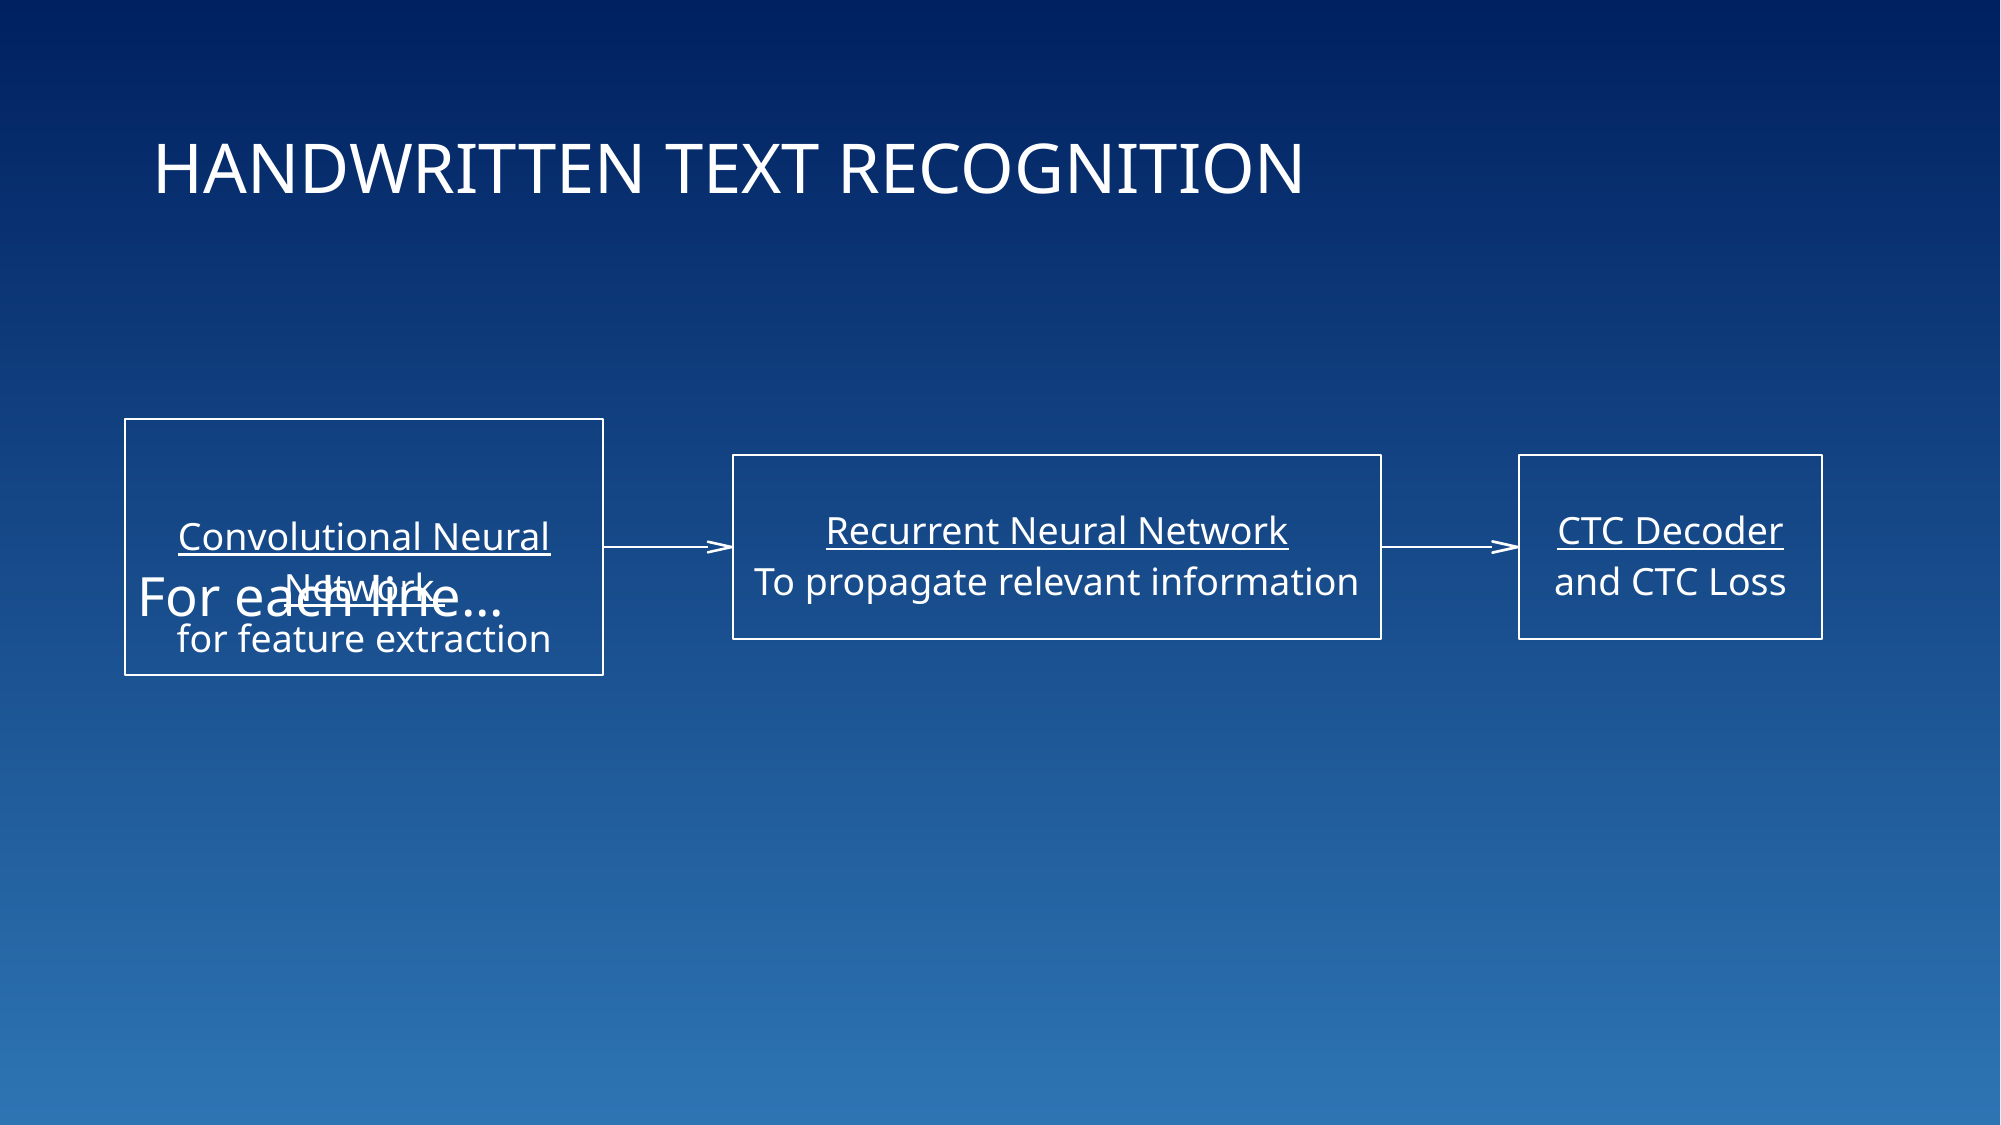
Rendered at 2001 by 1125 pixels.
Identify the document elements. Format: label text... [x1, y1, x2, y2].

subtitle For each line... [137, 299, 1070, 1014]
title HANDWRITTEN TEXT RECOGNITION [137, 59, 1863, 278]
text_box CTC Decoder and CTC Loss [1518, 455, 1823, 639]
text_box Convolutional Neural Network for feature extraction [125, 418, 604, 676]
text_box Recurrent Neural Network To propagate relevant information [732, 455, 1382, 639]
